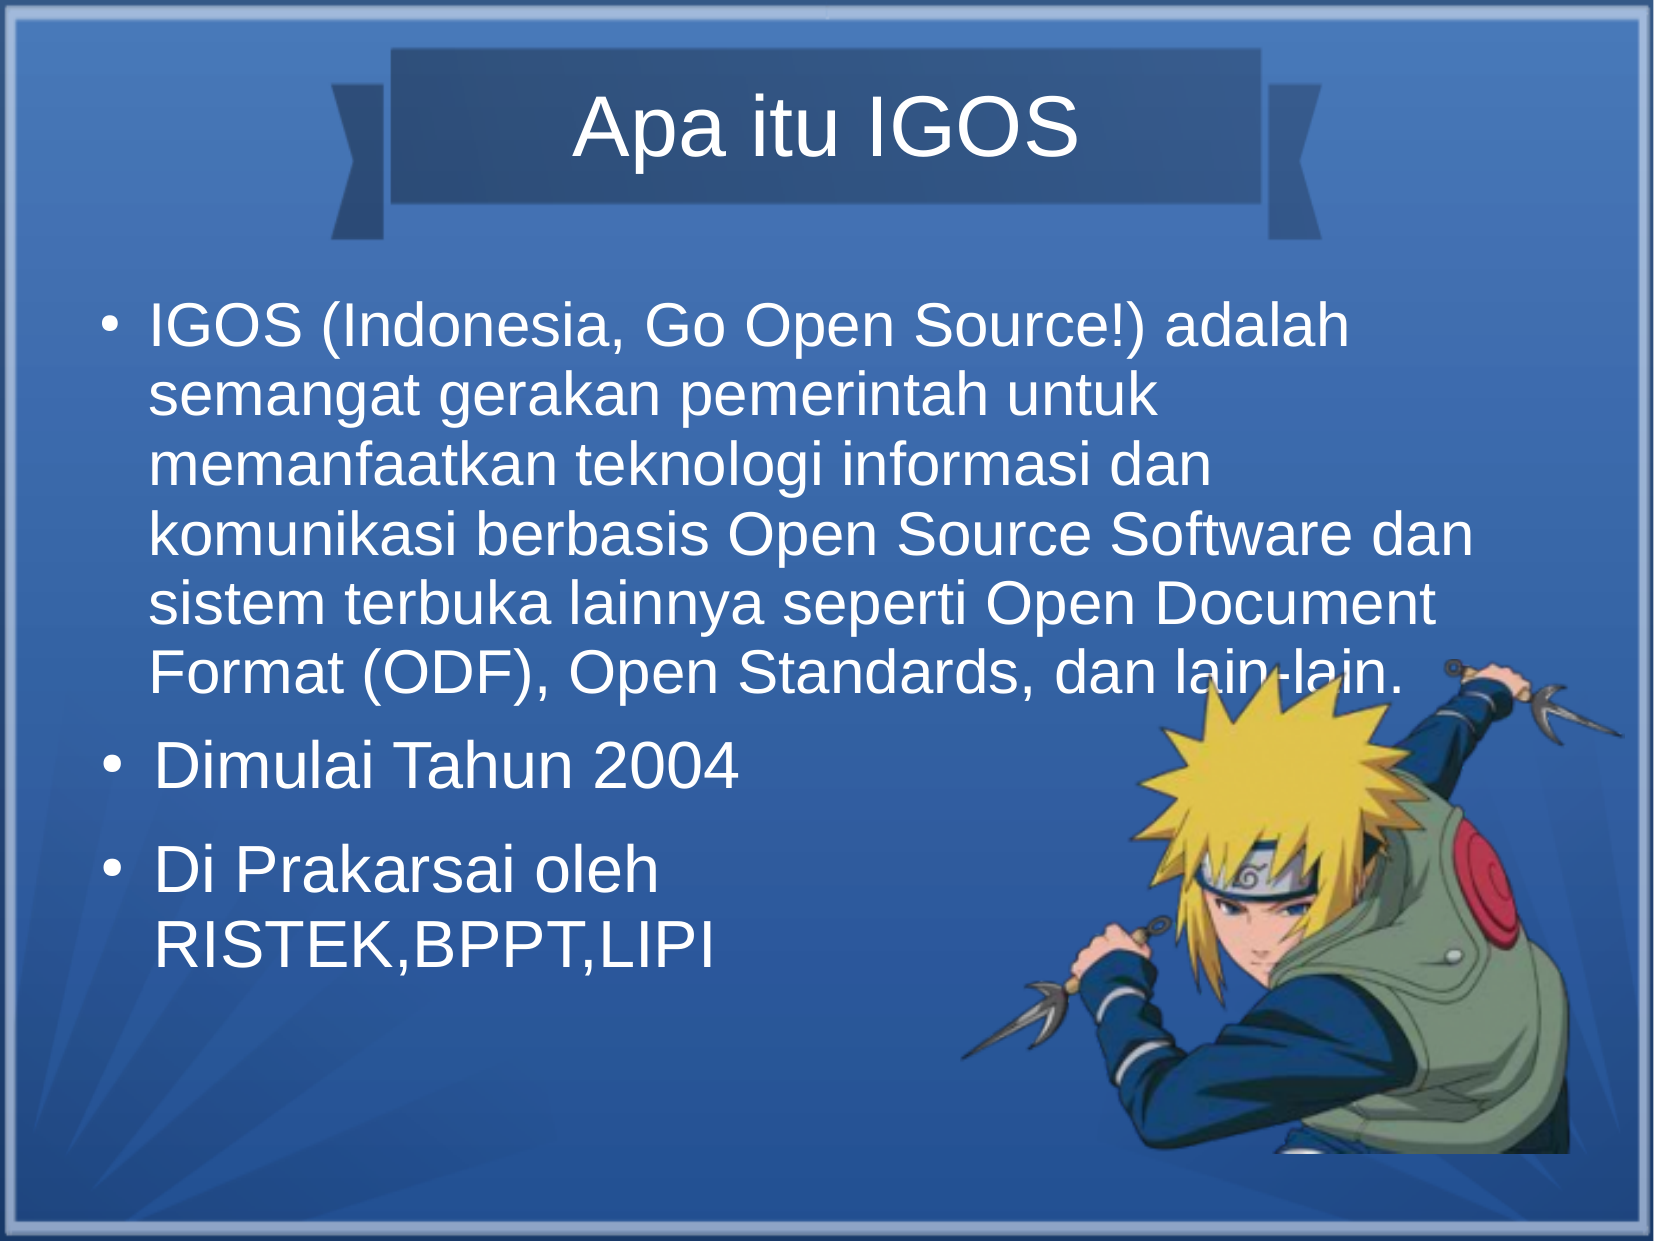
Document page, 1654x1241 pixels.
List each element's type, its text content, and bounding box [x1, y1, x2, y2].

list IGOS (Indonesia, Go Open Source!) adalah semangat gerakan pemerintah untuk memanfaatkan teknologi informasi dan komunikasi berbasis Open Source Software dan sistem terbuka lainnya seperti Open Document Format (ODF), Open Standards, dan lain-lain. [82, 290, 1538, 727]
title Apa itu IGOS [389, 49, 1264, 205]
list Dimulai Tahun 2004 Di Prakarsai oleh RISTEK,BPPT,LIPI [82, 727, 1081, 1186]
picture [0, 0, 1654, 1241]
